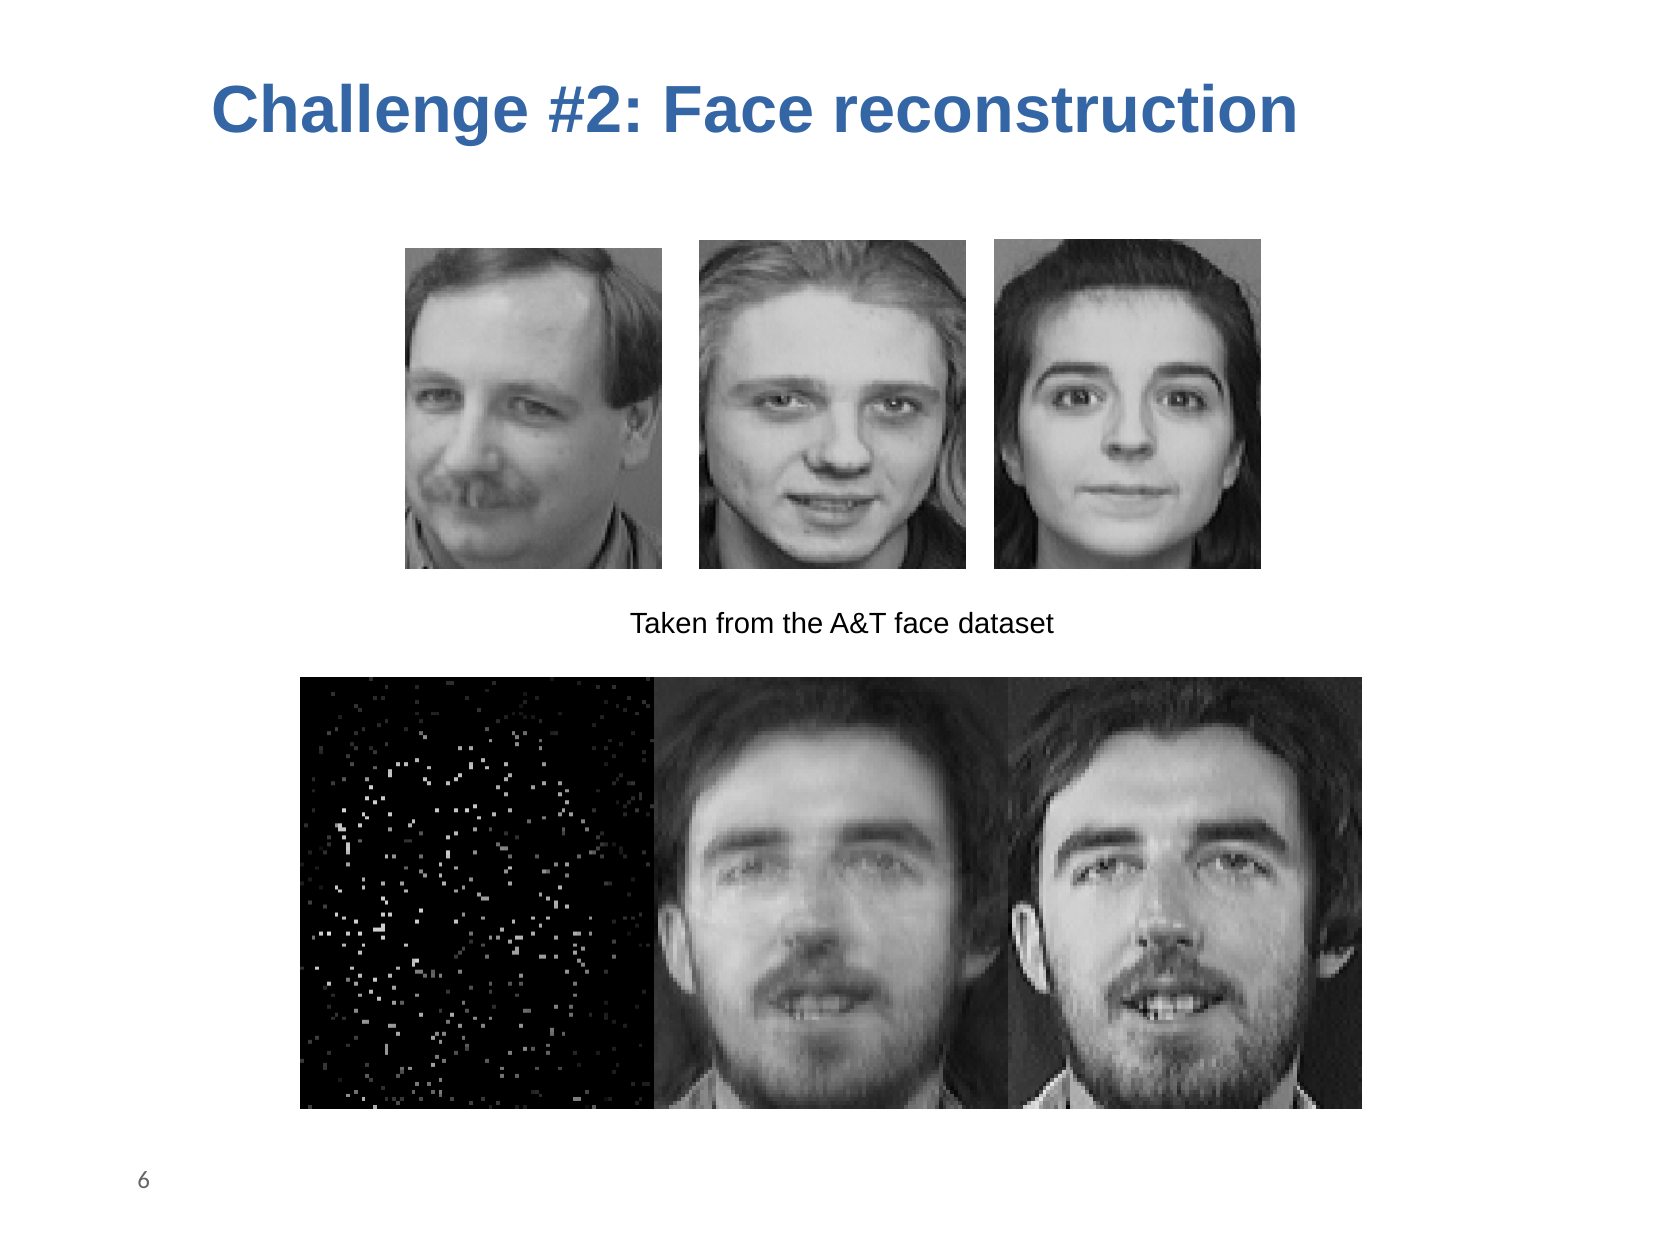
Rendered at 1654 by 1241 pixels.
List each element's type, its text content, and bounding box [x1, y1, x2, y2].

picture [300, 677, 1362, 1109]
title Challenge #2: Face reconstruction [147, 5, 1365, 213]
picture [994, 239, 1261, 569]
text_box Taken from the A&T face dataset [615, 600, 1070, 648]
picture [405, 248, 662, 569]
picture [699, 240, 966, 569]
